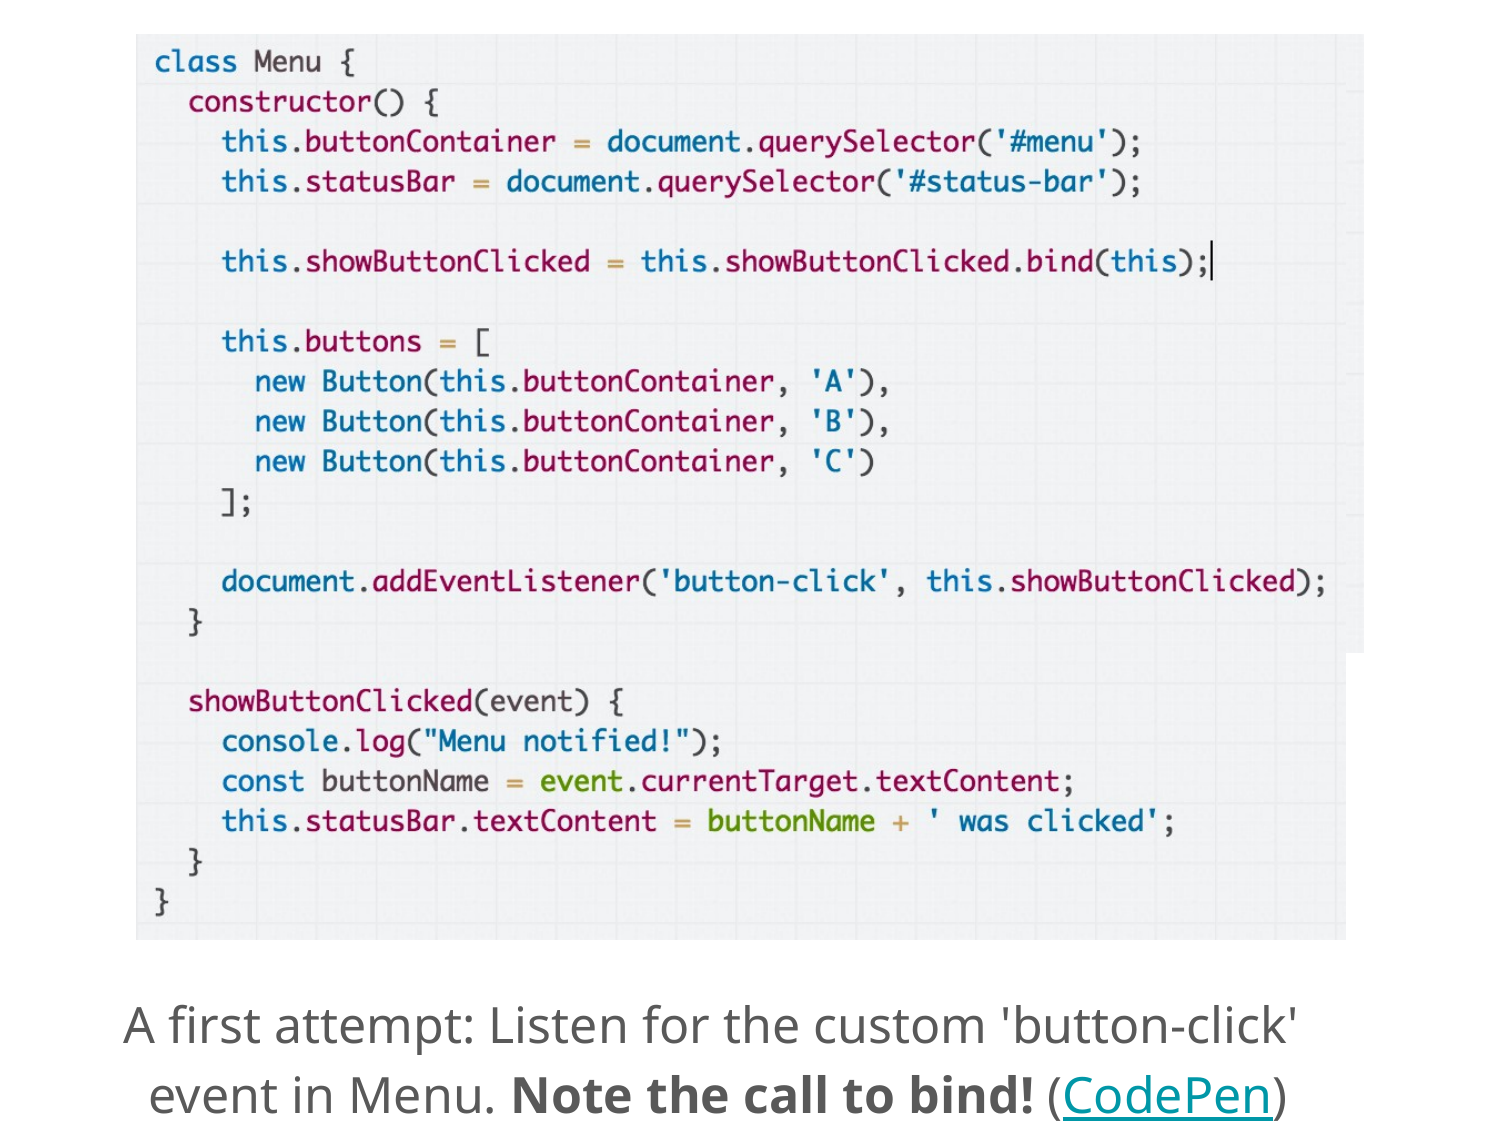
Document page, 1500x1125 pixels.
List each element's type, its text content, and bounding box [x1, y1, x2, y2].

list A first attempt: Listen for the custom 'button-click' event in Menu. Note the call to bind! (CodePen) [17, 969, 1419, 1088]
picture [136, 34, 1364, 940]
